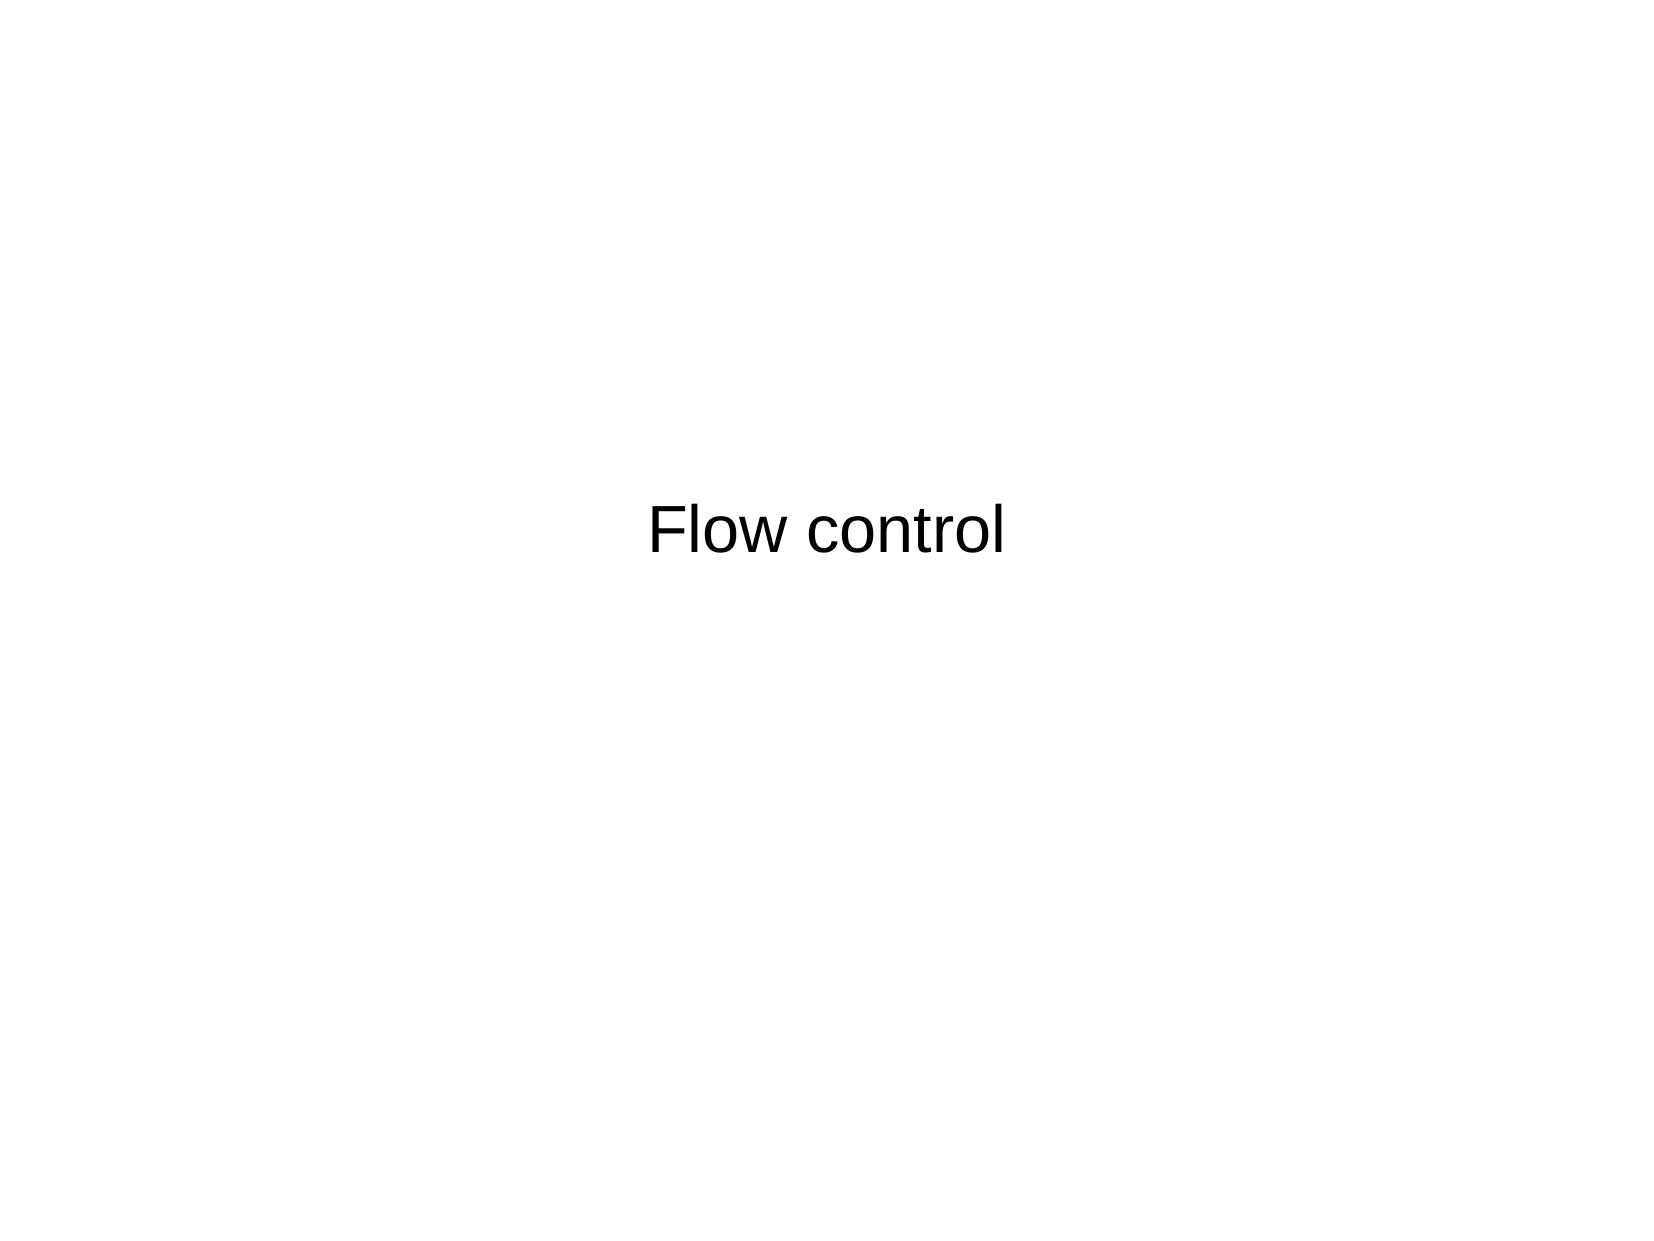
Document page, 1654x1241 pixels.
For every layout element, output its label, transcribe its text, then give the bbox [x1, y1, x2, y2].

subtitle Flow control [82, 49, 1571, 1010]
